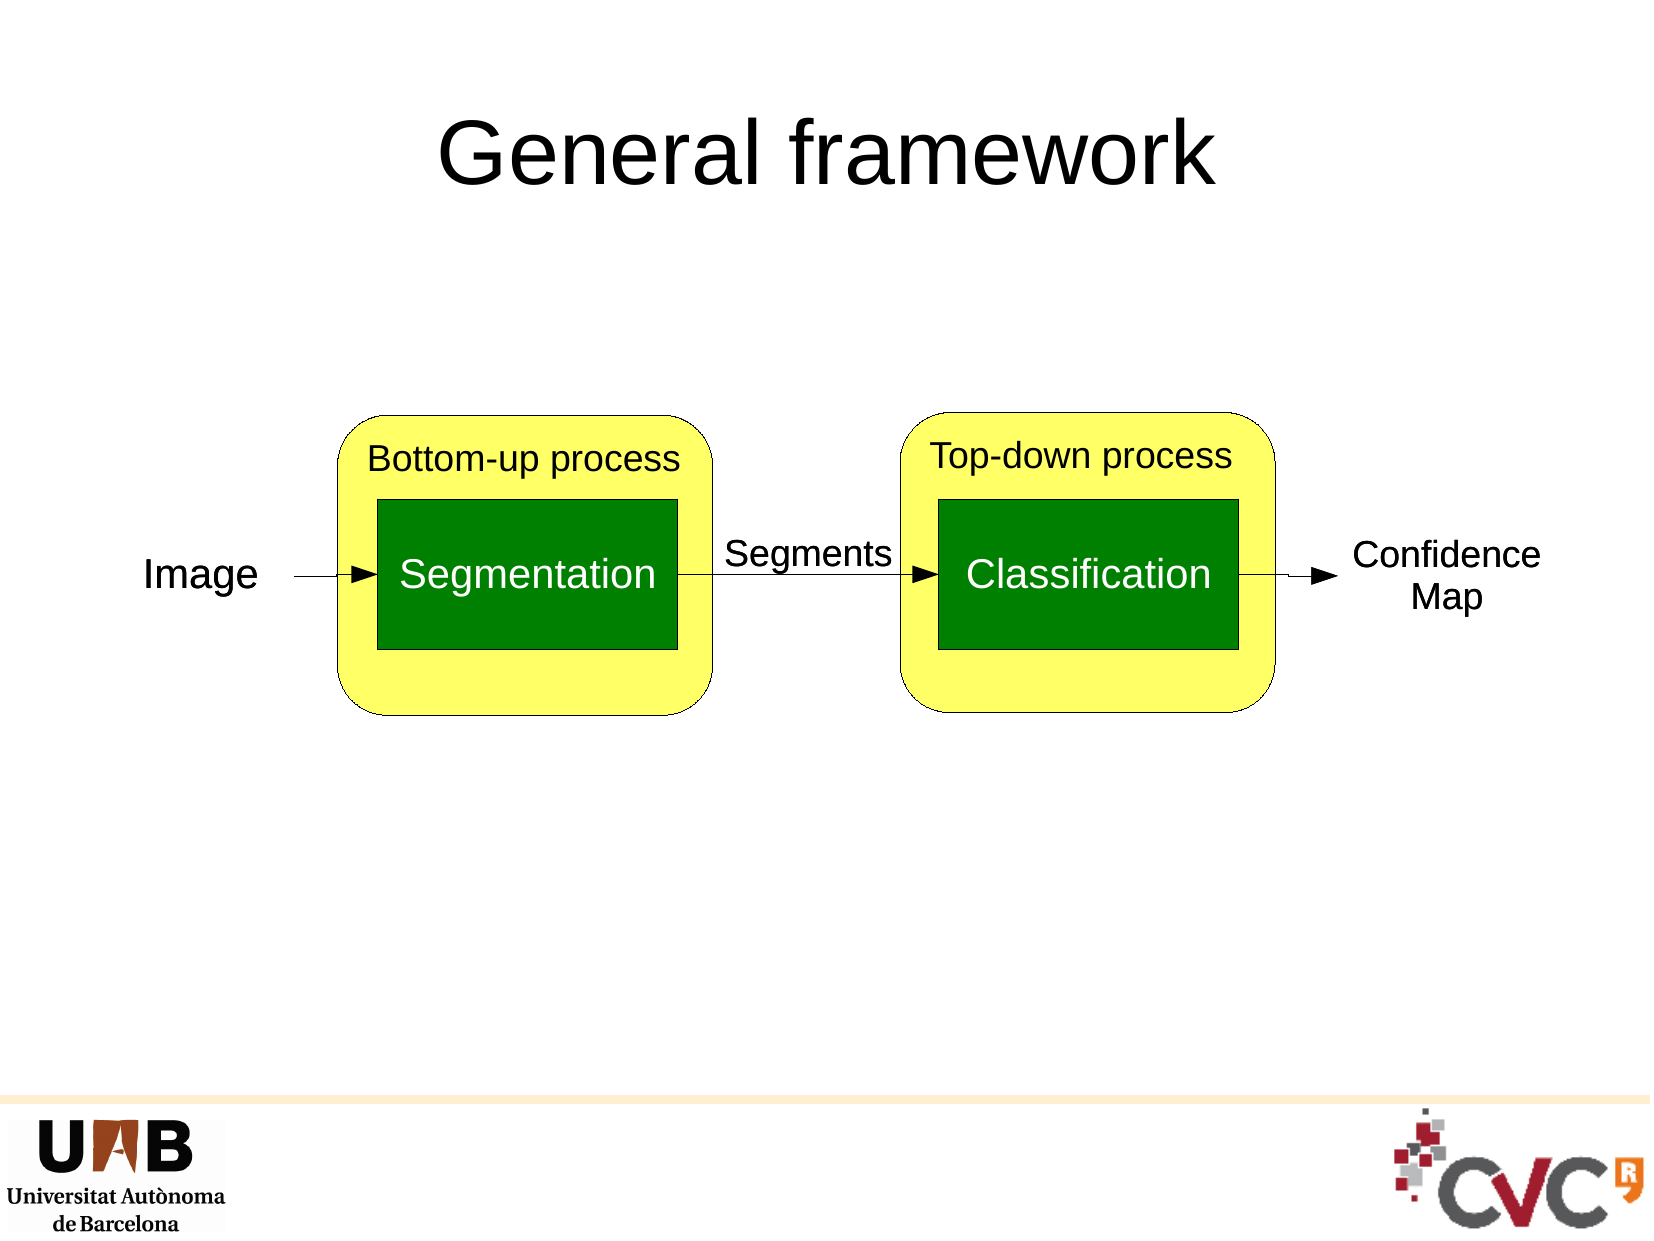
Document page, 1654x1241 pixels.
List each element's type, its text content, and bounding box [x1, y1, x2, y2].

picture [1393, 1107, 1650, 1235]
text_box Bottom-up process [337, 575, 713, 716]
text_box Classification [938, 499, 1239, 650]
picture [7, 1119, 226, 1232]
title General framework [82, 56, 1571, 250]
text_box Top-down process [900, 575, 1276, 713]
text_box Segmentation [377, 499, 678, 650]
text_box Bottom-up process [337, 415, 713, 574]
text_box Confidence Map [1337, 526, 1557, 626]
text_box Image [128, 543, 295, 608]
text_box Top-down process [900, 412, 1276, 574]
